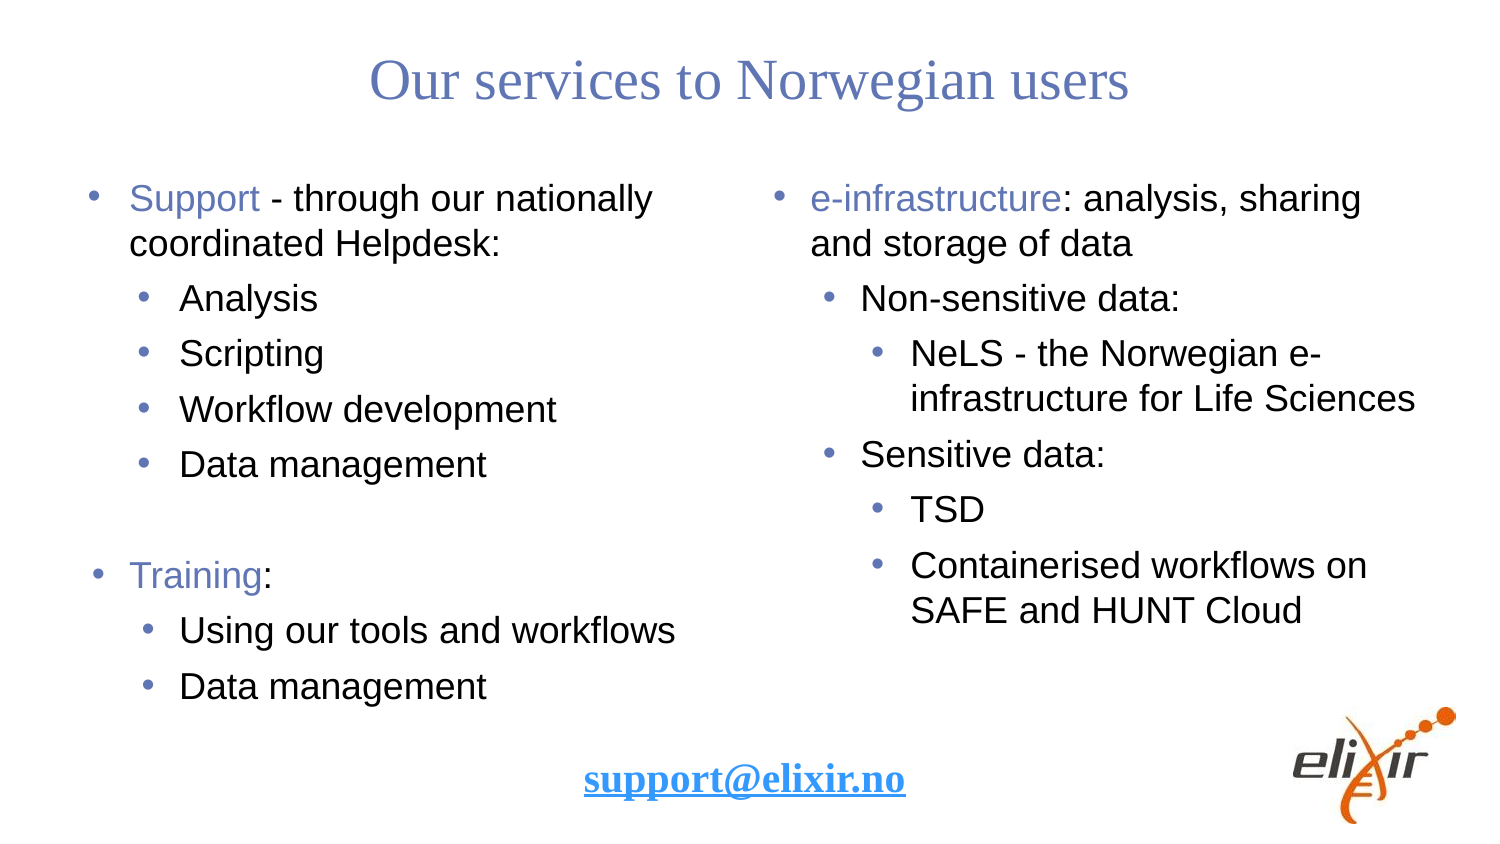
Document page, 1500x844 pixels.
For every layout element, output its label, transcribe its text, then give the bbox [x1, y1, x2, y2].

picture [1293, 707, 1456, 824]
title Our services to Norwegian users [248, 41, 1252, 134]
text_box support@elixir.no [503, 735, 996, 816]
list Support - through our nationally coordinated Helpdesk: Analysis Scripting Workflow development Data management Training: Using our tools and workflows Data management [87, 173, 744, 827]
list e-infrastructure: analysis, sharing and storage of data Non-sensitive data: NeLS - the Norwegian e-infrastructure for Life Sciences Sensitive data: TSD Containerised workflows on SAFE and HUNT Cloud [768, 173, 1426, 765]
